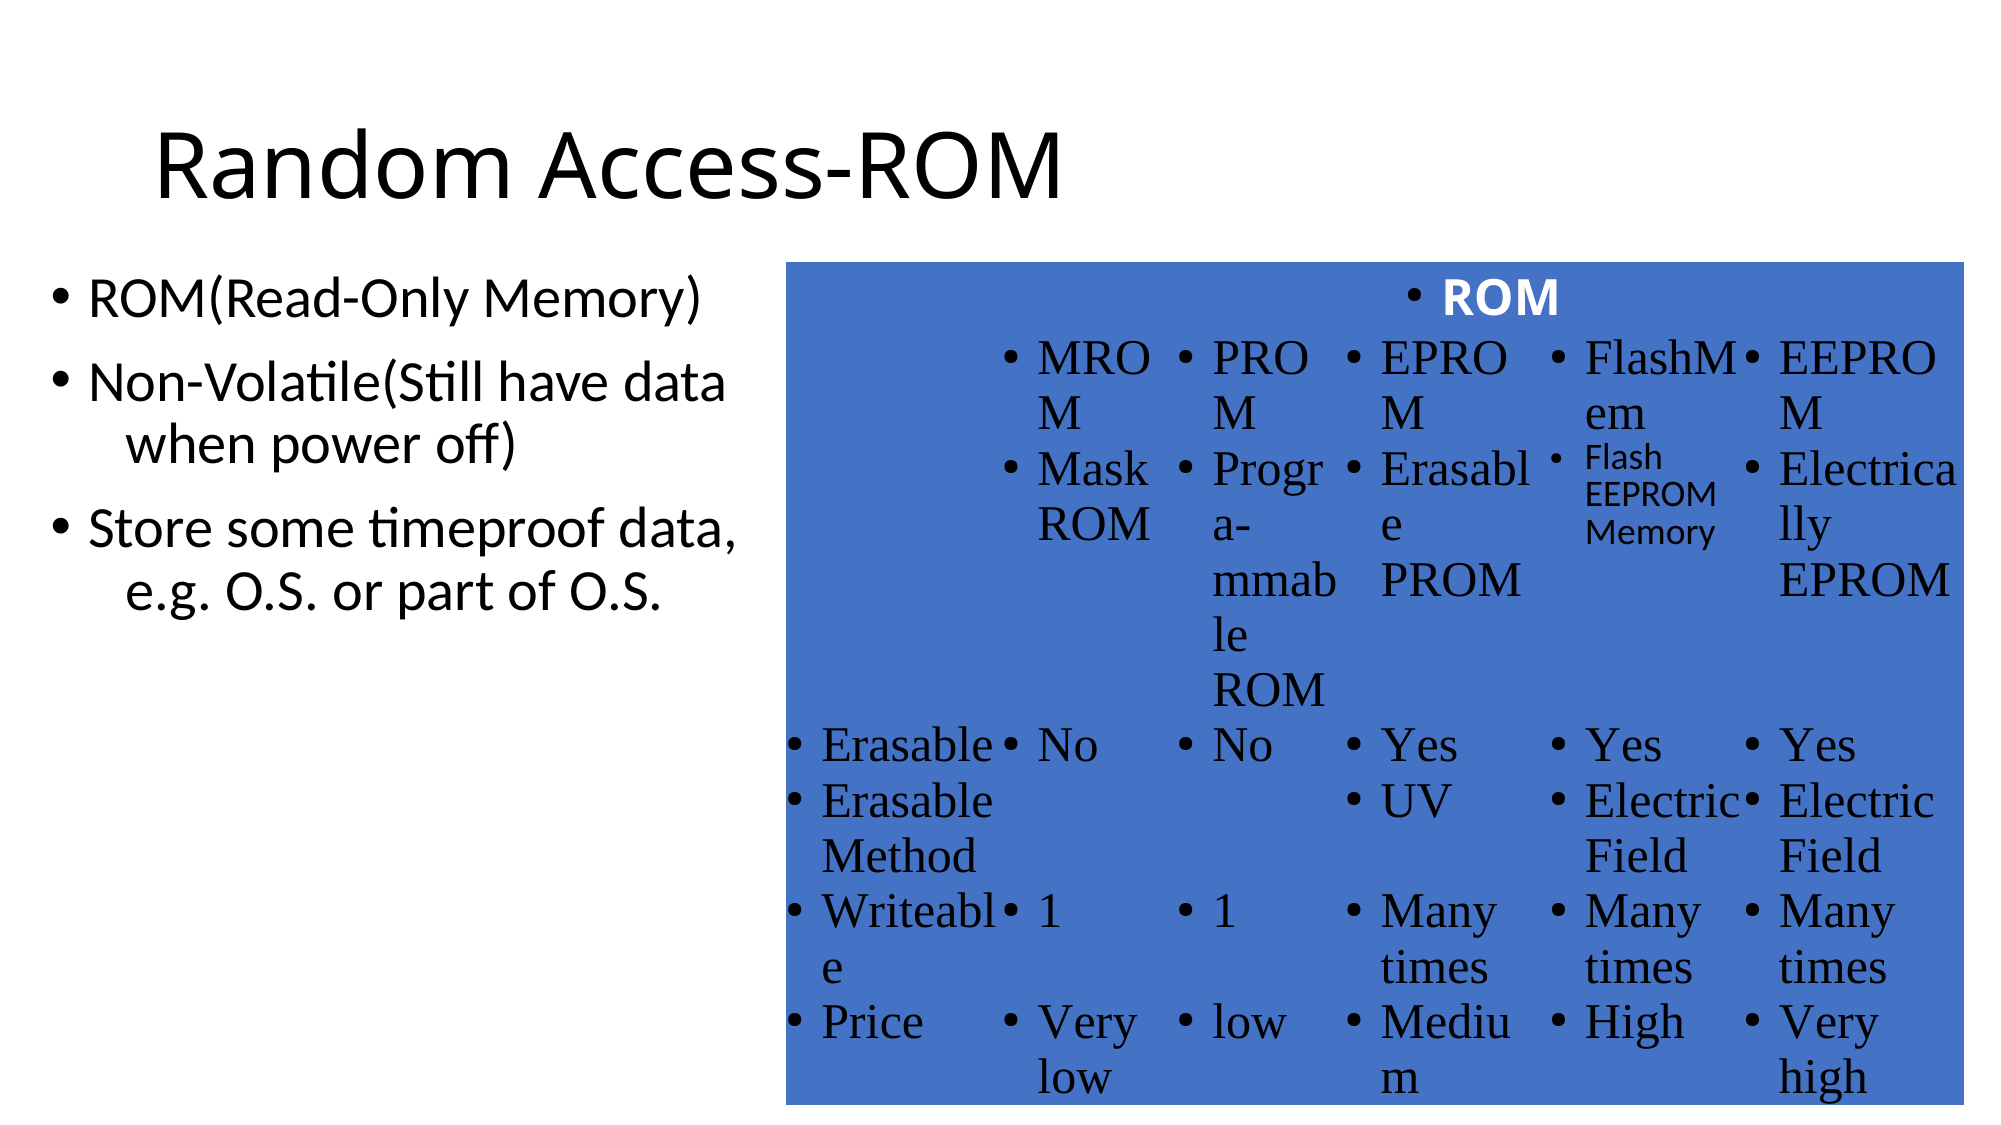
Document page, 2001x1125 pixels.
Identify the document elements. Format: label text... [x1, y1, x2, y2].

table_cell EEPROM [1744, 330, 1964, 441]
table_cell [786, 330, 1002, 441]
table_cell Many times [1744, 883, 1964, 994]
table_cell No [1002, 717, 1177, 773]
table_cell Very low [1002, 994, 1177, 1105]
table_cell PROM [1177, 330, 1345, 441]
table_cell low [1177, 994, 1345, 1105]
text_box ROM(Read-Only Memory) Non-Volatile(Still have data when power off) Store some timeproof data, e.g. O.S. or part of O.S. [35, 259, 802, 974]
table_cell Price [786, 994, 1002, 1105]
table_cell Erasable PROM [1345, 441, 1550, 717]
table_cell Medium [1345, 994, 1550, 1105]
table_cell 1 [1002, 883, 1177, 994]
table_cell Electric Field [1550, 773, 1744, 883]
table_cell Yes [1345, 717, 1550, 773]
table_cell Erasable Method [786, 773, 1002, 883]
table_cell Progra-mmable ROM [1177, 441, 1345, 717]
table_cell Yes [1744, 717, 1964, 773]
table_cell [1002, 773, 1177, 883]
title Random Access-ROM [137, 59, 1863, 262]
table_cell Writeable [786, 883, 1002, 994]
table_cell EPROM [1345, 330, 1550, 441]
table_cell 1 [1177, 883, 1345, 994]
table_cell [786, 441, 1002, 717]
table_cell Many times [1550, 883, 1744, 994]
table_cell Electrically EPROM [1744, 441, 1964, 717]
table_cell Many times [1345, 883, 1550, 994]
table_header [786, 262, 1002, 330]
table_cell Electric Field [1744, 773, 1964, 883]
table_cell High [1550, 994, 1744, 1105]
table_cell UV [1345, 773, 1550, 883]
table_cell MROM [1002, 330, 1177, 441]
table_cell No [1177, 717, 1345, 773]
table_cell [1177, 773, 1345, 883]
table_cell FlashMem [1550, 330, 1744, 441]
table_cell Mask ROM [1002, 441, 1177, 717]
table_cell Yes [1550, 717, 1744, 773]
table_cell Flash EEPROM Memory [1550, 441, 1744, 717]
table_header ROM [1002, 262, 1964, 330]
table_cell Erasable [786, 717, 1002, 773]
table_cell Very high [1744, 994, 1964, 1105]
